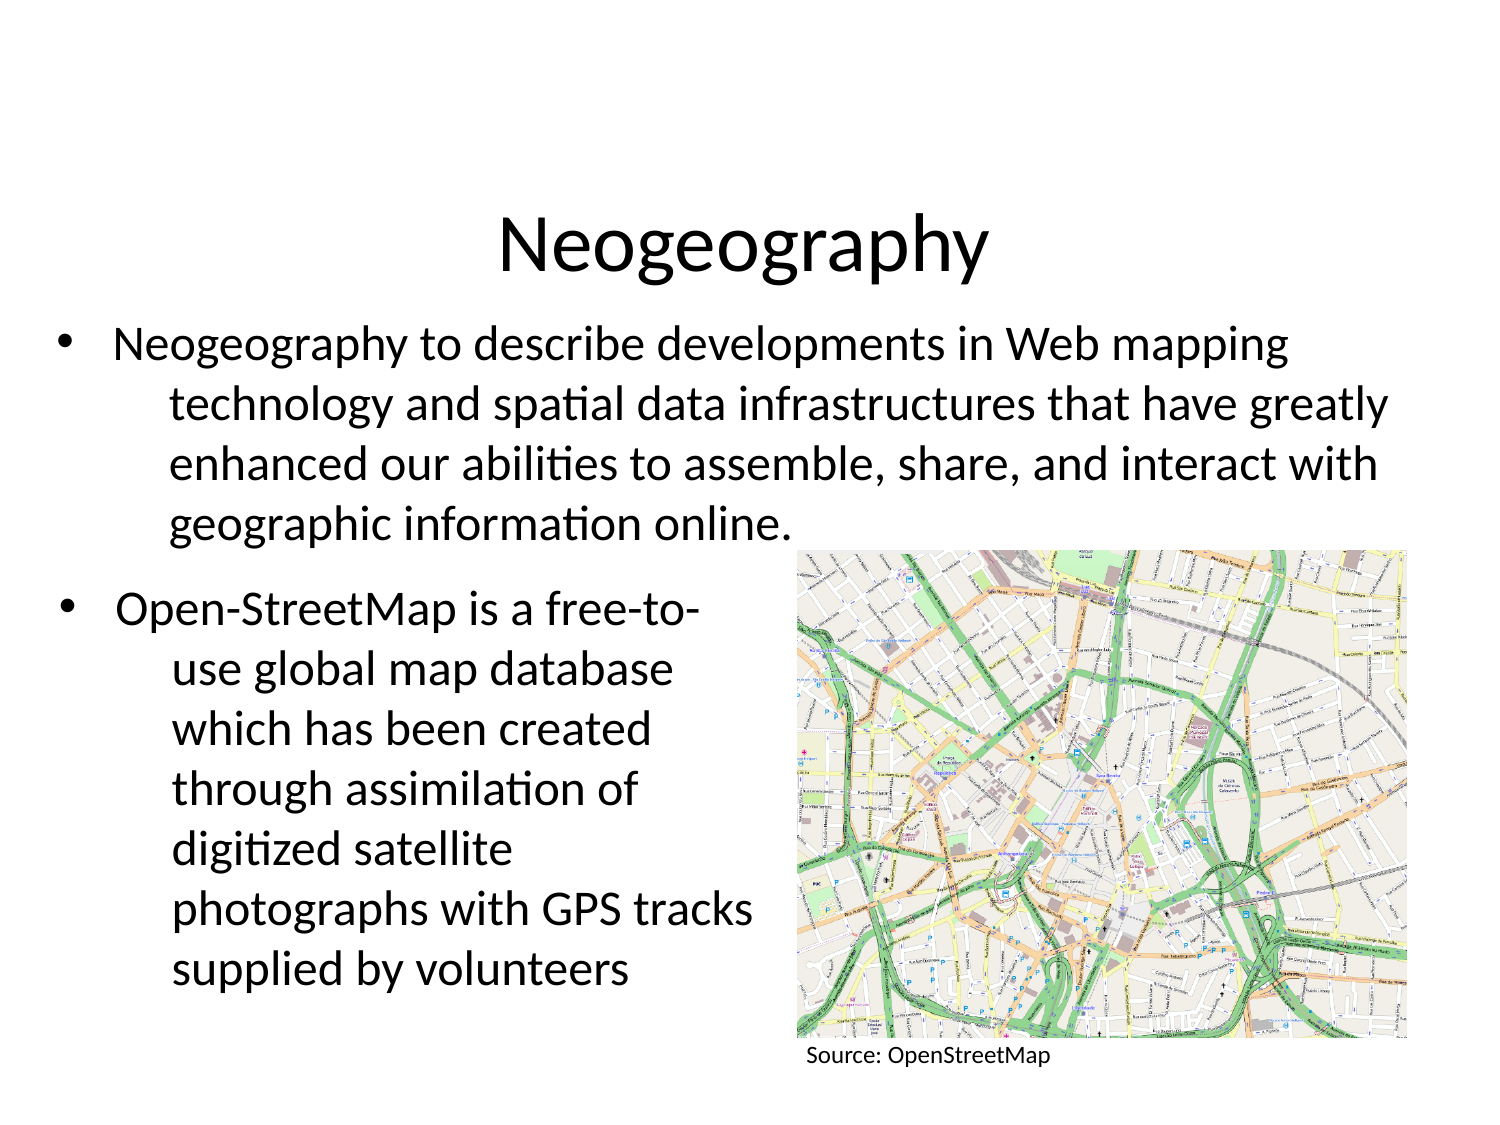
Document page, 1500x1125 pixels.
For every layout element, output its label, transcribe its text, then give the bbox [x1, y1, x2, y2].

picture [797, 550, 1407, 1038]
list Neogeography to describe developments in Web mapping technology and spatial data infrastructures that have greatly enhanced our abilities to assemble, share, and interact with geographic information online. [41, 302, 1436, 1095]
title Neogeography [17, 173, 1471, 303]
text_box Source: OpenStreetMap [792, 1031, 1067, 1076]
text_box Open-StreetMap is a free-to-use global map database which has been created through assimilation of digitized satellite photographs with GPS tracks supplied by volunteers [44, 568, 769, 1125]
